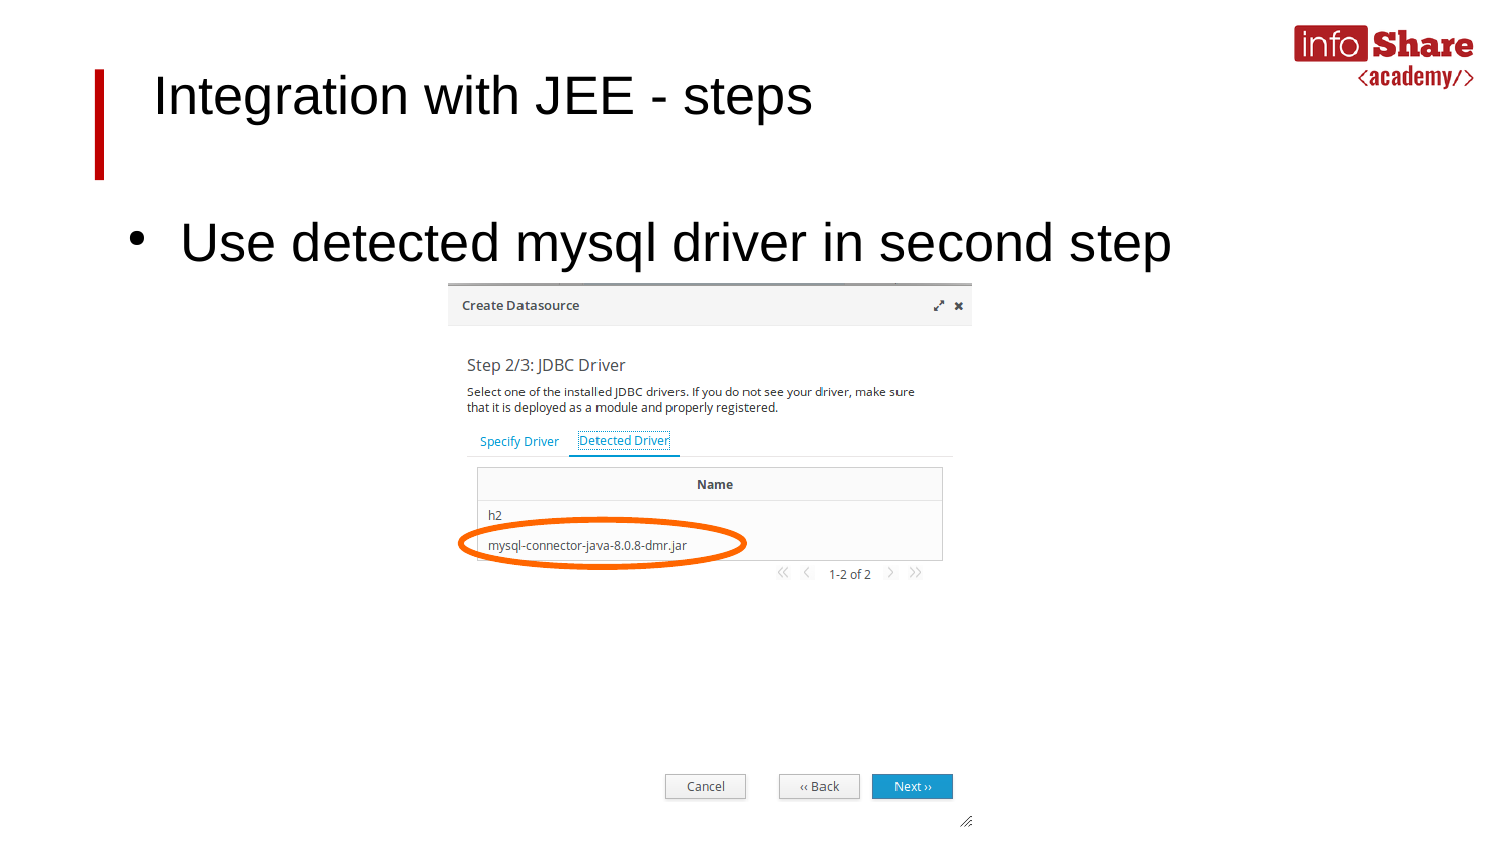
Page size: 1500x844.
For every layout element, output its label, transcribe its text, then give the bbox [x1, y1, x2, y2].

picture [1267, 0, 1500, 117]
list Use detected mysql driver in second step [94, 192, 1452, 709]
title Integration with JEE - steps [138, 45, 1312, 187]
picture [448, 283, 972, 827]
